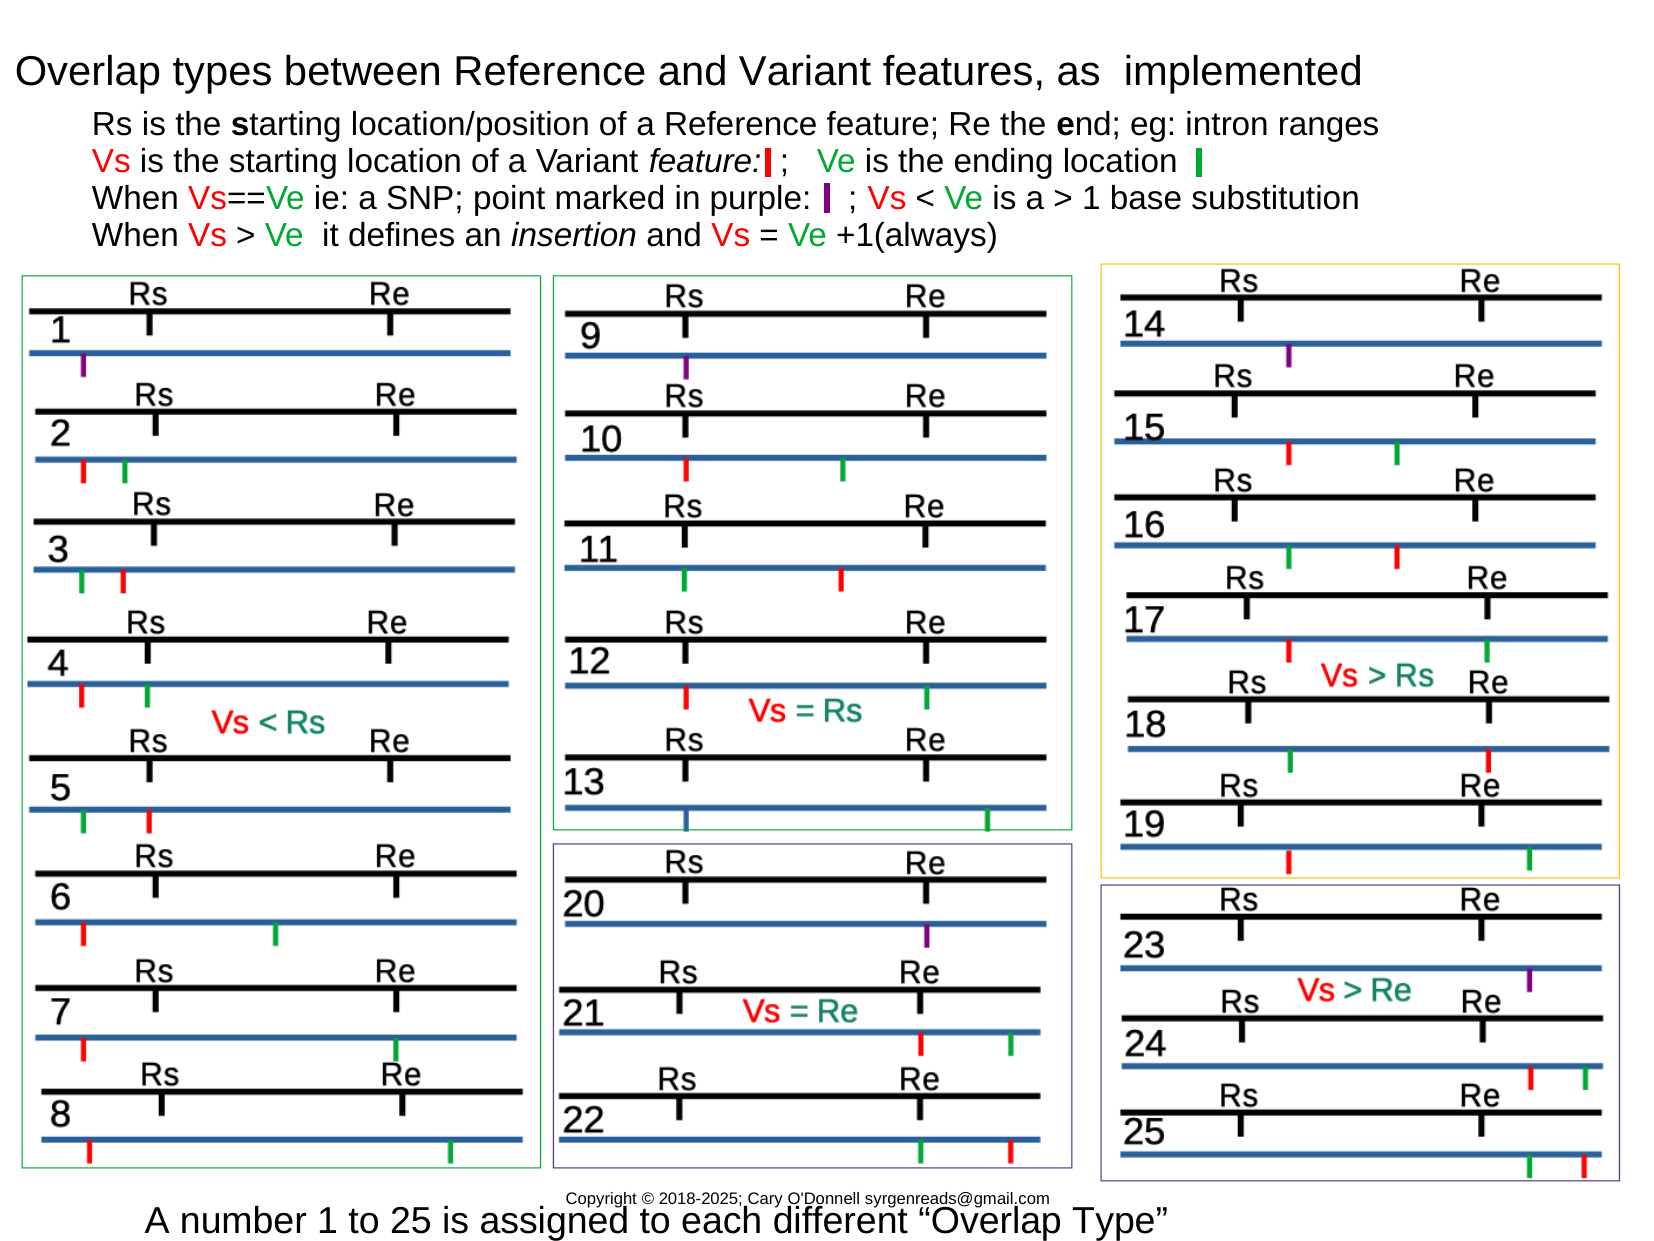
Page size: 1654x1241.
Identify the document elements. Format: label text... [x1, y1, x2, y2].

text_box Rs is the starting location/position of a Reference feature; Re the end; eg: intron ranges Vs is the starting location of a Variant feature: ; Ve is the ending location When Vs==Ve ie: a SNP; point marked in purple: ; Vs < Ve is a > 1 base substitution When Vs > Ve it defines an insertion and Vs = Ve +1(always) [77, 53, 1571, 299]
text_box Overlap types between Reference and Variant features, as implemented [0, 41, 1524, 149]
picture [17, 253, 1626, 1185]
text_box A number 1 to 25 is assigned to each different “Overlap Type” [129, 1192, 1607, 1241]
